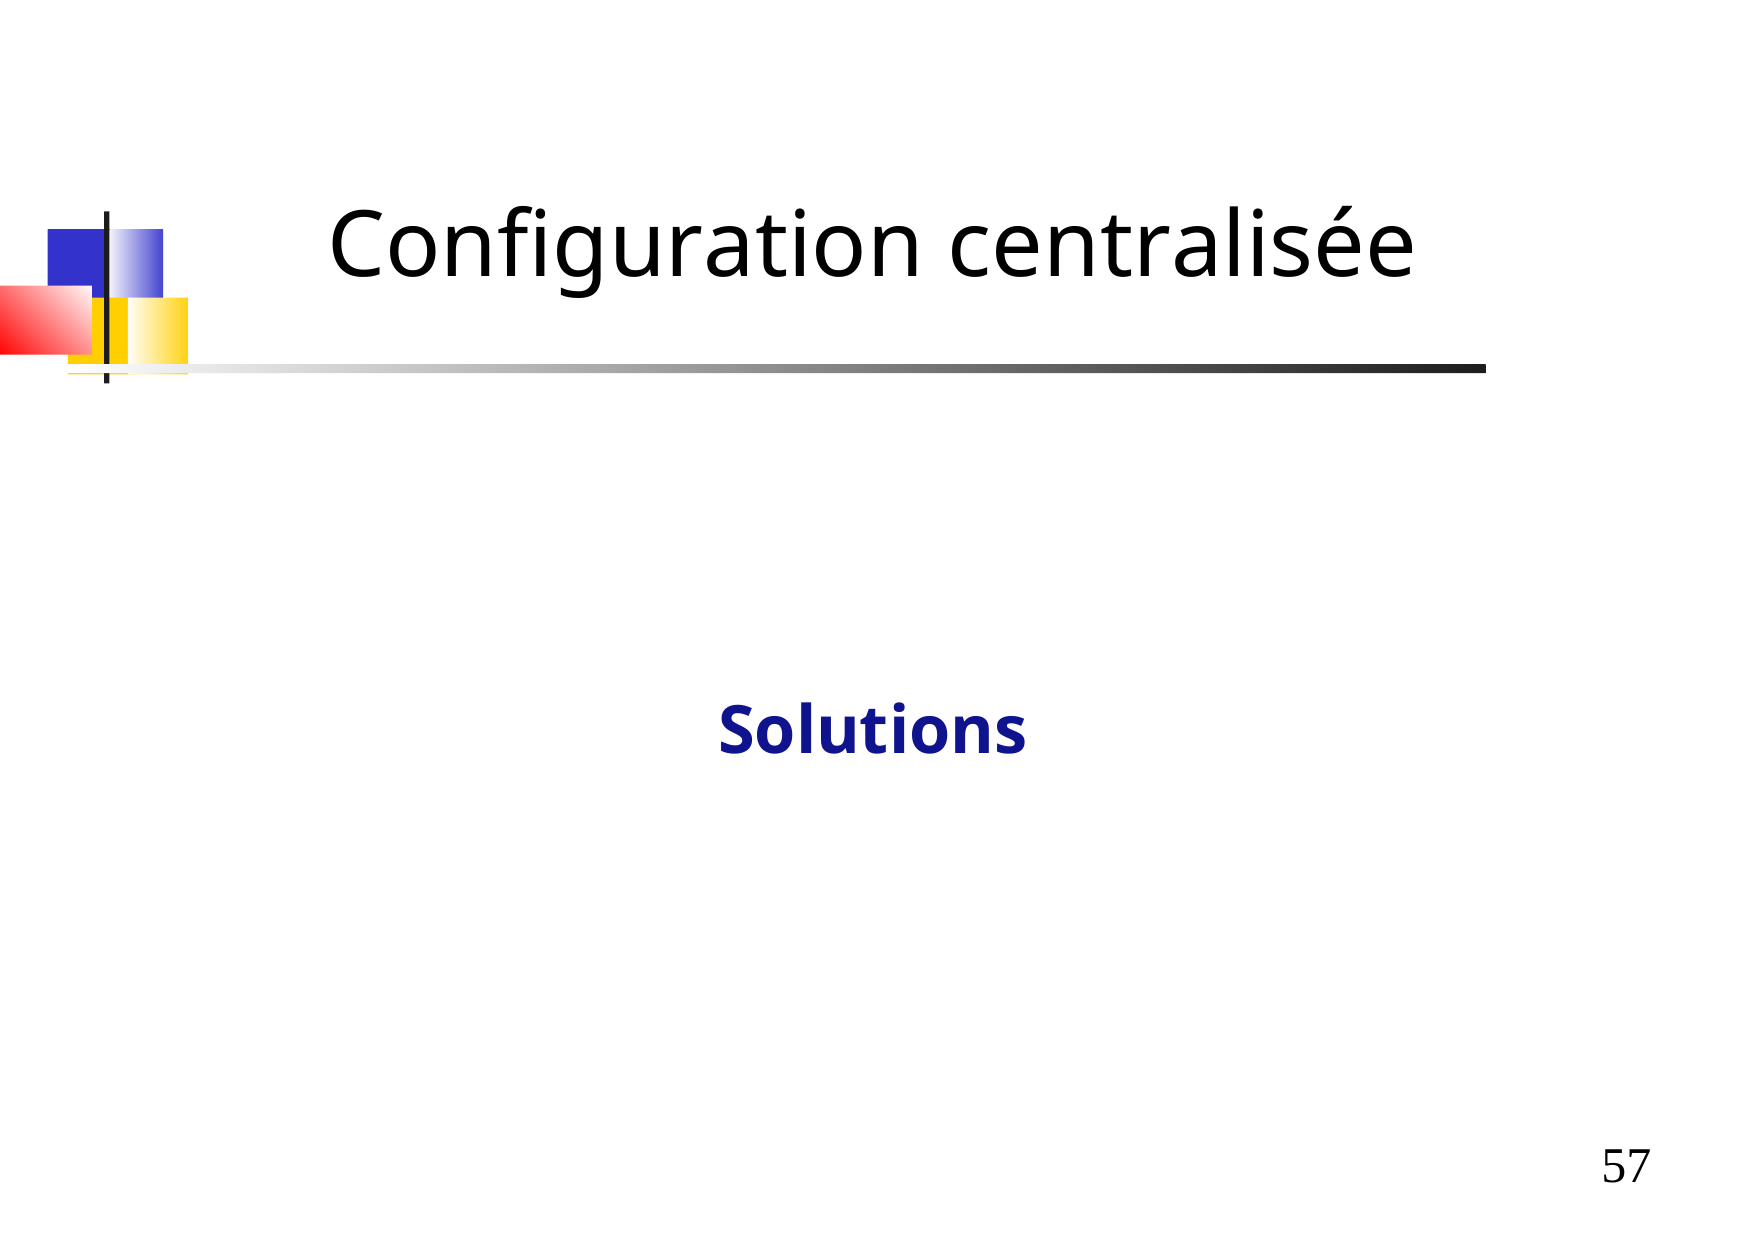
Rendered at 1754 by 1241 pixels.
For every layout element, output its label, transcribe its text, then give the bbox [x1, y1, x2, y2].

subtitle Solutions [179, 371, 1567, 1091]
title Configuration centralisée [179, 139, 1567, 351]
